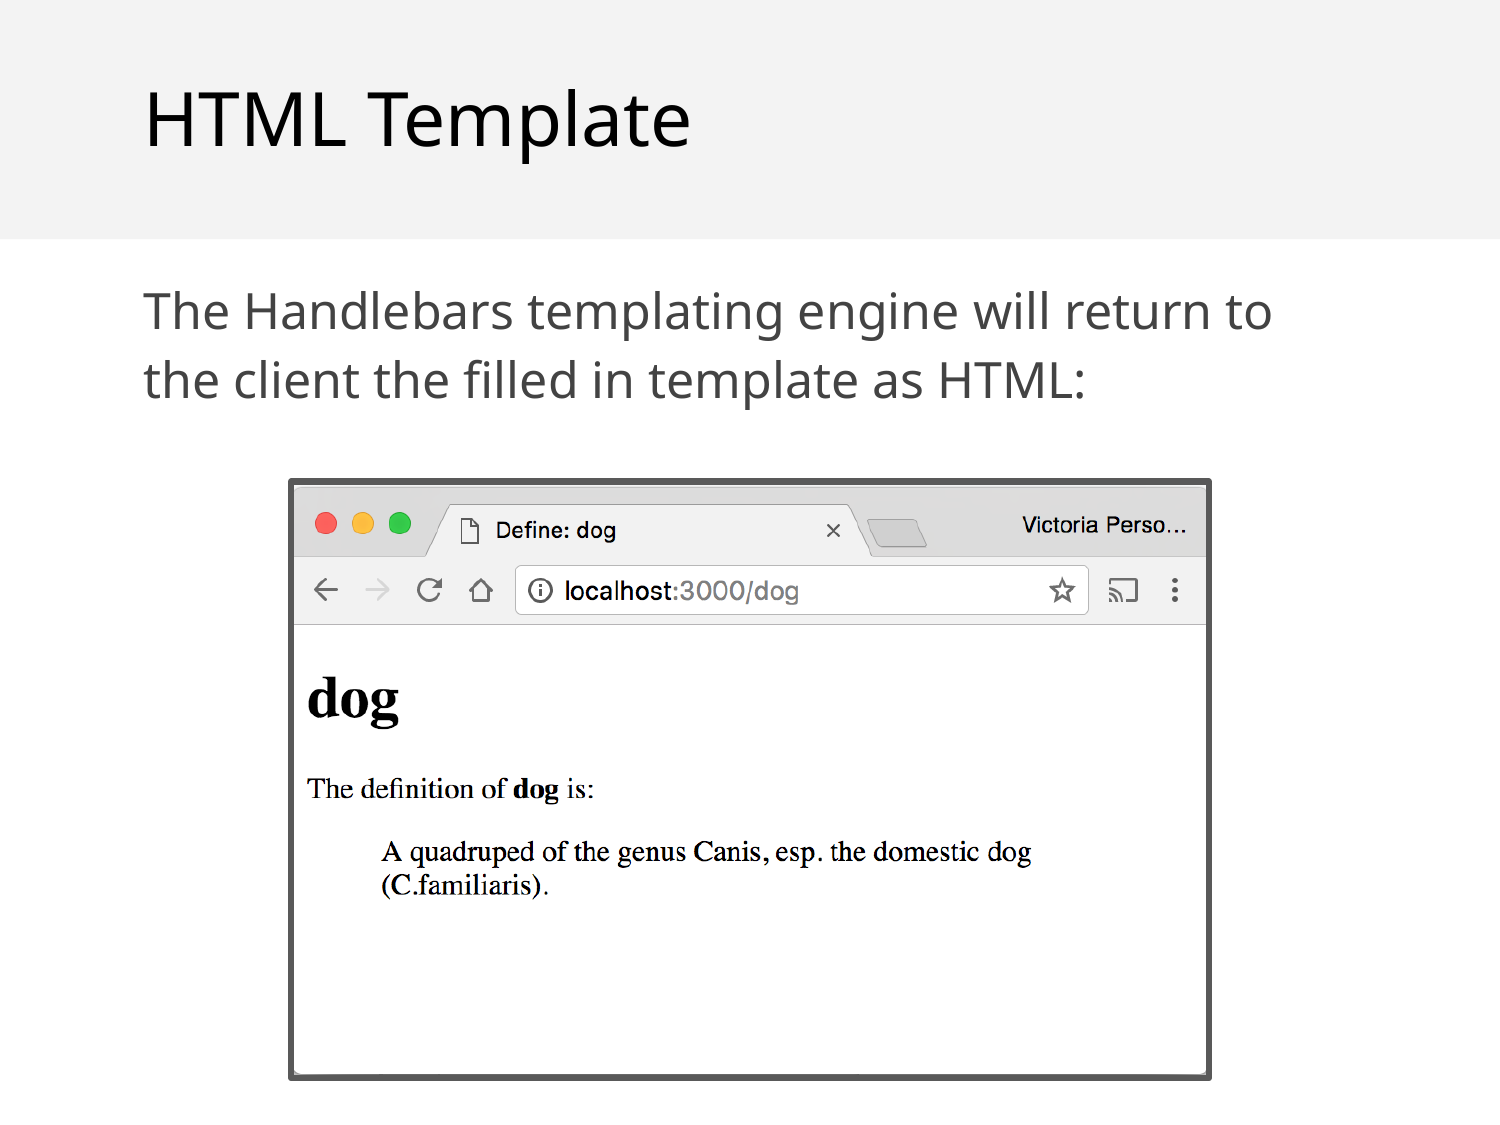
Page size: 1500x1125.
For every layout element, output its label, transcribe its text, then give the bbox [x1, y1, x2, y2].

title HTML Template [128, 56, 1372, 183]
picture [294, 484, 1206, 1075]
list The Handlebars templating engine will return to the client the filled in template as HTML: [128, 255, 1372, 485]
